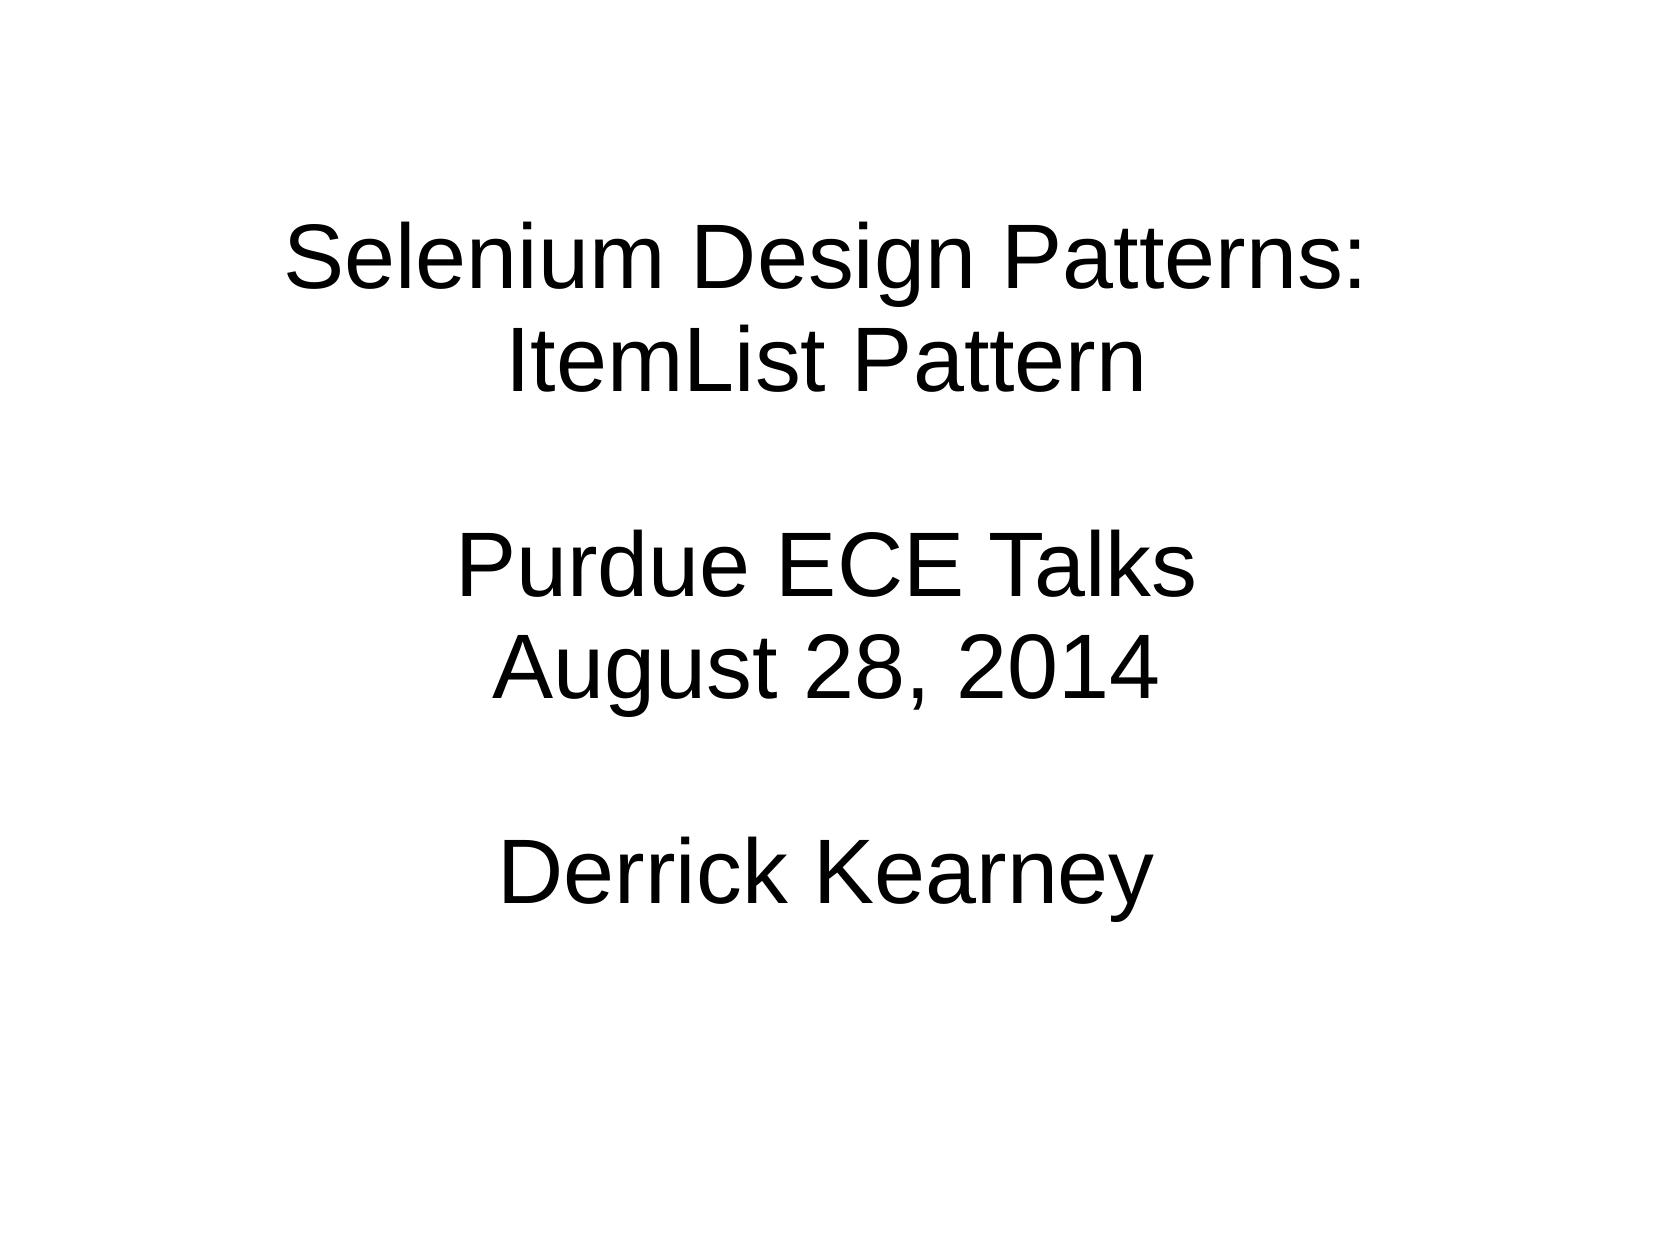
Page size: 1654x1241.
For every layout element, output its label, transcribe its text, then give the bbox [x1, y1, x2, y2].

title Selenium Design Patterns: ItemList Pattern Purdue ECE Talks August 28, 2014 Derrick Kearney [82, 49, 1571, 1081]
